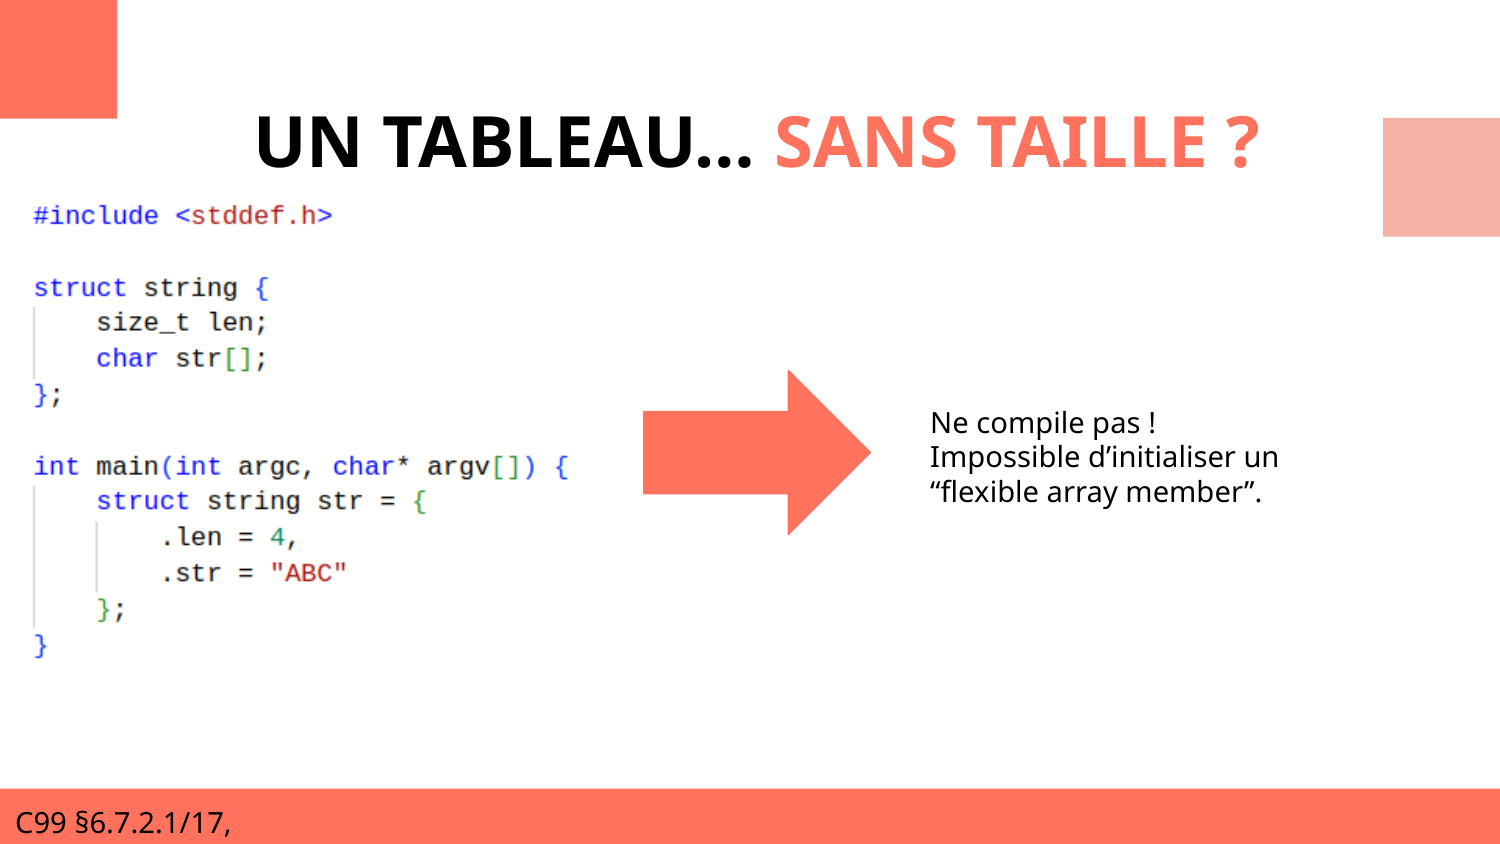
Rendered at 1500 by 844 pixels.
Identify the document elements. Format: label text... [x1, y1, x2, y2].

text_box [643, 370, 871, 535]
picture [24, 196, 590, 663]
text_box C99 §6.7.2.1/17, §6.7.2.1/20 [0, 788, 398, 844]
text_box Ne compile pas ! Impossible d’initialiser un “flexible array member”. [915, 388, 1385, 517]
title UN TABLEAU… SANS TAILLE ? [105, 102, 1410, 177]
